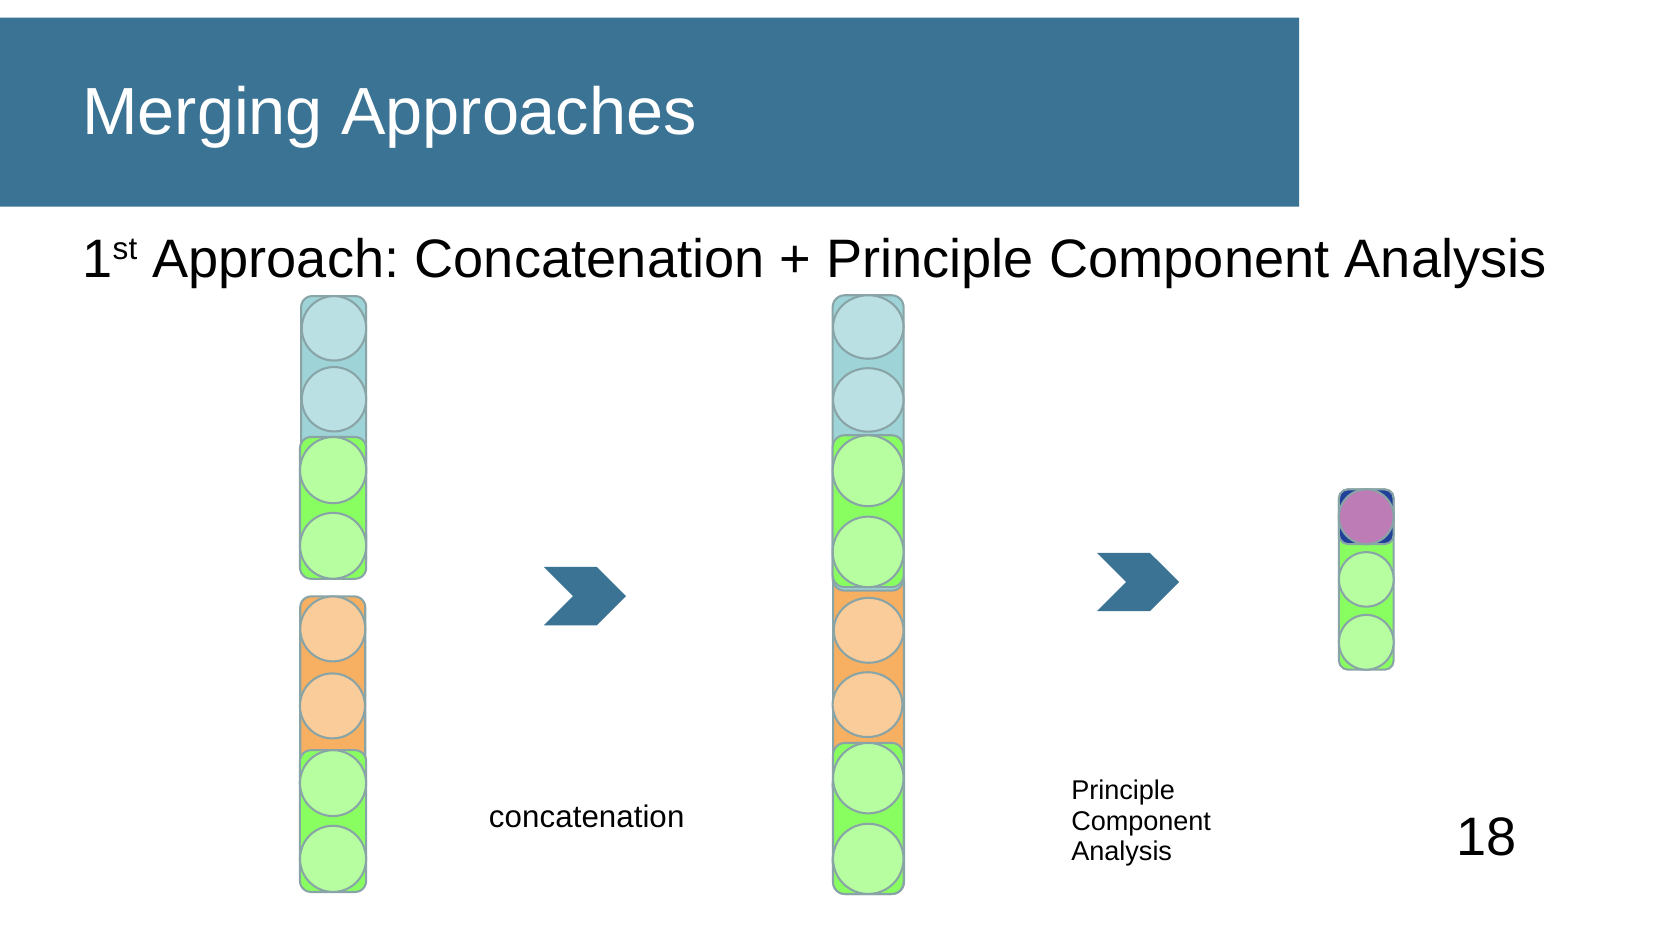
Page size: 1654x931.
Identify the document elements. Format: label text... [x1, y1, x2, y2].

text_box [1096, 552, 1180, 612]
list 1st Approach: Concatenation + Principle Component Analysis [82, 224, 1571, 764]
text_box concatenation [474, 791, 703, 851]
text_box [299, 596, 367, 892]
text_box [832, 295, 905, 894]
text_box [300, 296, 367, 579]
text_box [1338, 489, 1394, 670]
text_box [543, 566, 626, 626]
text_box Principle Component Analysis [1056, 768, 1229, 877]
title Merging Approaches [82, 35, 1234, 189]
